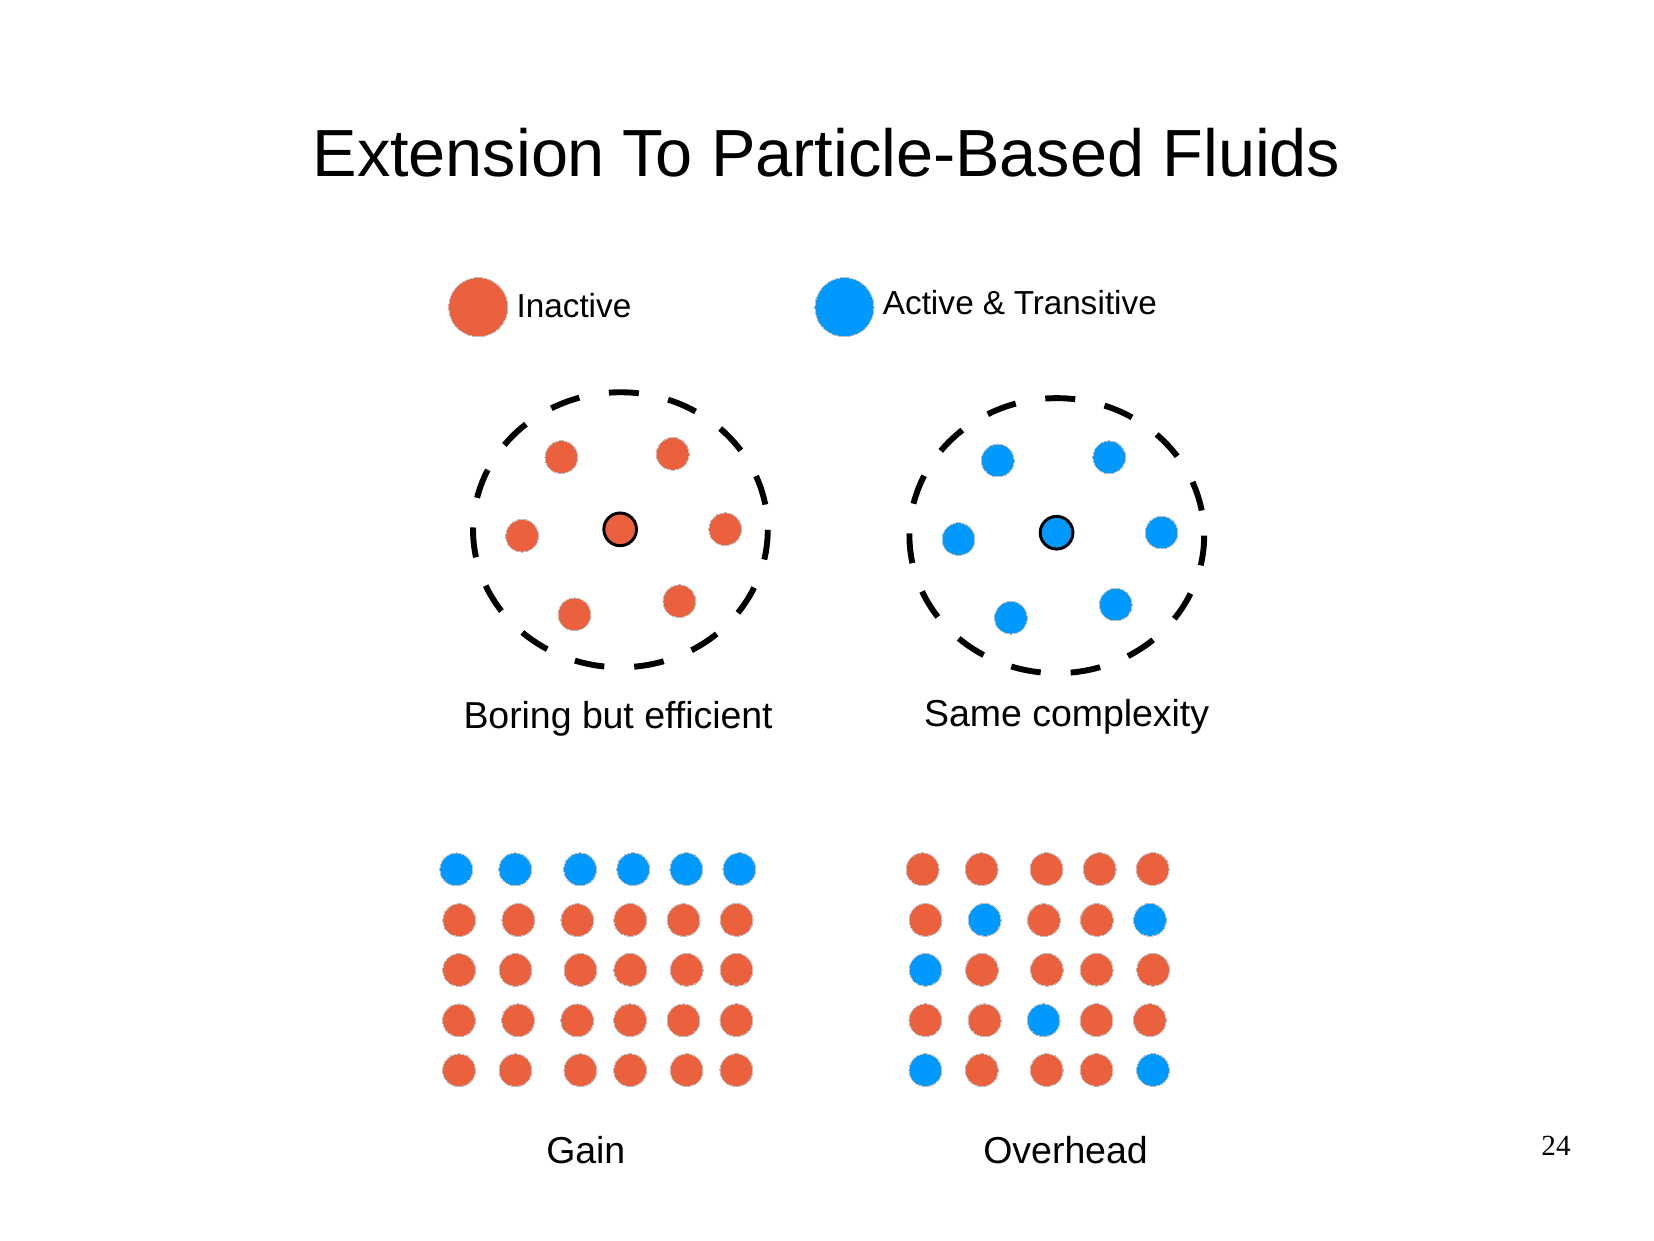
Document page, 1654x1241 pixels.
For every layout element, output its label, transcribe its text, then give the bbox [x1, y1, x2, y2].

text_box [1030, 852, 1064, 886]
text_box [501, 1003, 535, 1037]
text_box [613, 953, 647, 987]
text_box [560, 903, 594, 937]
text_box [667, 1003, 700, 1037]
text_box [448, 277, 501, 337]
text_box [616, 852, 650, 886]
text_box [1133, 903, 1167, 937]
text_box [442, 953, 476, 987]
text_box [909, 953, 943, 987]
text_box Boring but efficient [448, 687, 804, 745]
text_box [1030, 1053, 1064, 1087]
text_box [1080, 953, 1114, 987]
text_box [499, 1053, 532, 1087]
title Extension To Particle-Based Fluids [82, 49, 1571, 257]
text_box Same complexity [909, 685, 1229, 742]
text_box [1027, 1003, 1061, 1037]
text_box [965, 953, 999, 987]
text_box [720, 953, 754, 987]
text_box [563, 852, 597, 886]
text_box [968, 1003, 1002, 1037]
text_box [613, 1003, 647, 1037]
text_box [906, 852, 940, 886]
text_box [968, 903, 1002, 937]
text_box [1080, 1053, 1114, 1087]
text_box [1133, 1003, 1167, 1037]
text_box [1136, 1053, 1170, 1087]
text_box [908, 1053, 942, 1087]
text_box [1080, 903, 1114, 937]
text_box [1030, 953, 1064, 987]
text_box [499, 953, 533, 987]
text_box [563, 1053, 597, 1087]
text_box [442, 1053, 476, 1087]
text_box [722, 852, 756, 886]
text_box [442, 903, 476, 937]
text_box [442, 1003, 476, 1037]
text_box [667, 903, 701, 937]
text_box [719, 1053, 753, 1087]
text_box [564, 953, 597, 987]
text_box [965, 1053, 999, 1087]
text_box [965, 852, 999, 886]
text_box [1027, 903, 1061, 937]
text_box [720, 903, 754, 937]
text_box [498, 852, 532, 886]
text_box [909, 398, 1205, 674]
text_box [1083, 852, 1117, 886]
text_box [1080, 1003, 1114, 1037]
text_box [501, 903, 535, 937]
text_box Overhead [968, 1122, 1170, 1179]
text_box [909, 903, 943, 937]
text_box [560, 1003, 594, 1037]
text_box [1136, 953, 1170, 987]
text_box [1136, 852, 1170, 886]
text_box Active & Transitive [868, 277, 1211, 330]
text_box [719, 1003, 753, 1037]
text_box [439, 852, 473, 886]
text_box [613, 1053, 647, 1087]
text_box [669, 852, 703, 886]
text_box [670, 953, 704, 987]
text_box [613, 903, 647, 937]
text_box [908, 1003, 942, 1037]
text_box Inactive [501, 279, 668, 332]
text_box Gain [531, 1122, 650, 1179]
text_box [473, 392, 768, 668]
text_box [670, 1053, 704, 1087]
text_box [814, 277, 868, 337]
